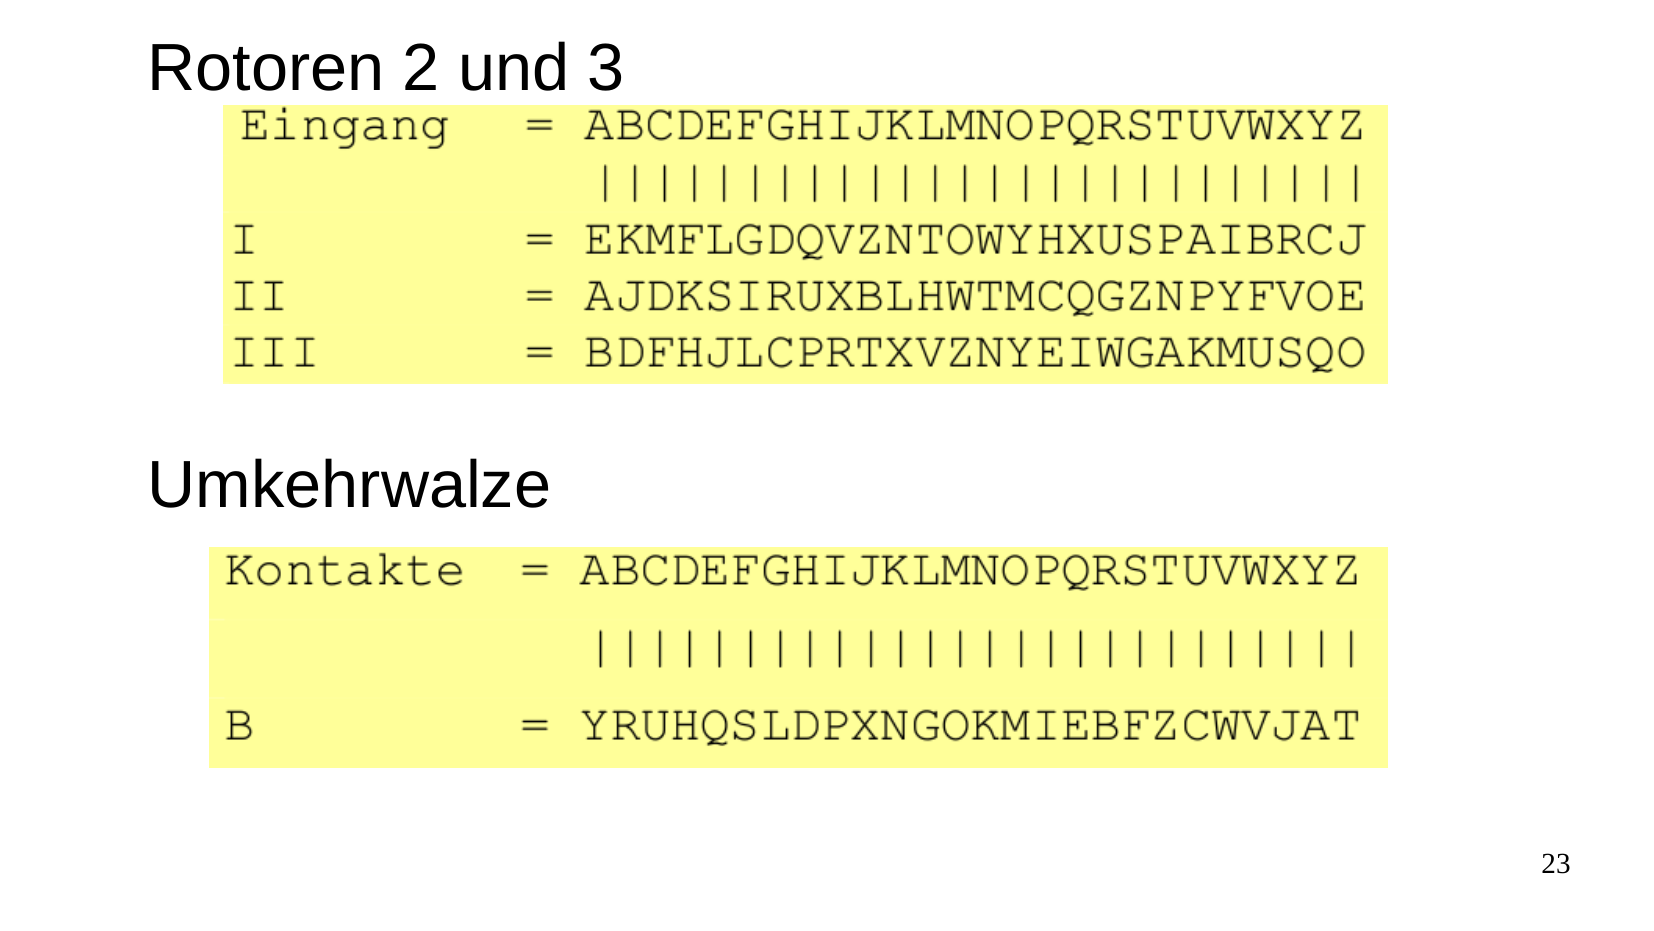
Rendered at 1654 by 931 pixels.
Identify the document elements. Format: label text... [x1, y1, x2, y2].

list Rotoren 2 und 3 Umkehrwalze [76, 29, 1565, 857]
picture [223, 105, 1388, 384]
picture [209, 547, 1388, 768]
